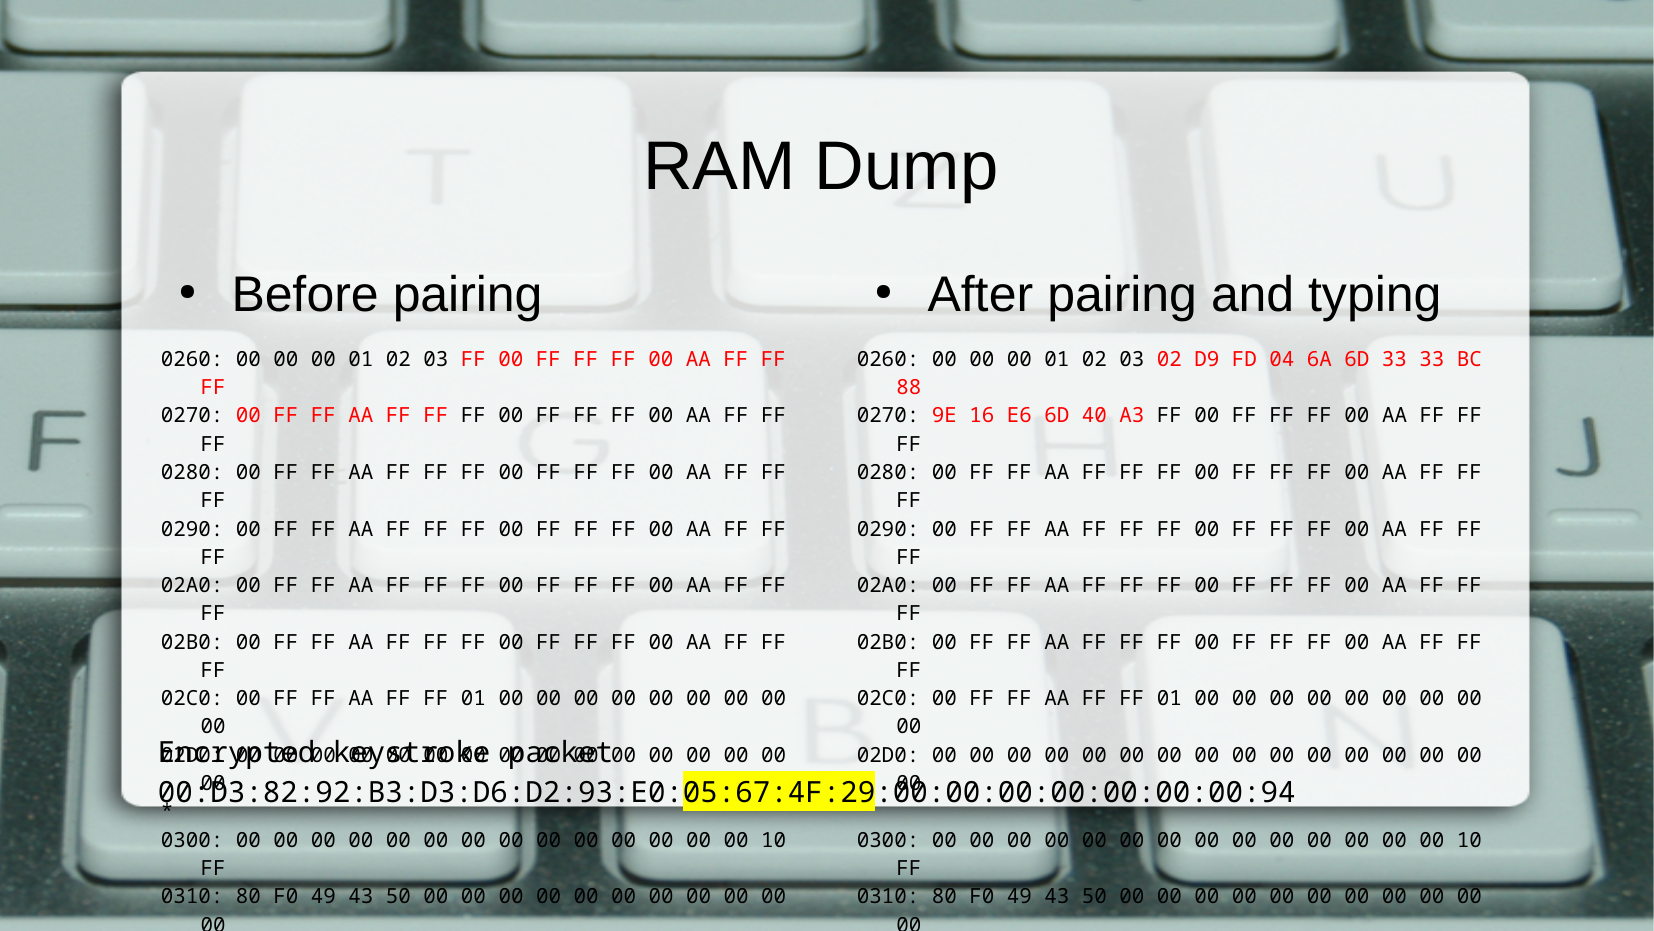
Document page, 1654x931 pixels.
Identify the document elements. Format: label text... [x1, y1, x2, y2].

text_box Encrypted keystroke packet 00:D3:82:92:B3:D3:D6:D2:93:E0:05:67:4F:29:00:00:00:00:00:00:00:94 [129, 723, 1293, 798]
list Before pairing 0260: 00 00 00 01 02 03 FF 00 FF FF FF 00 AA FF FF FF 0270: 00 FF FF AA FF FF FF 00 FF FF FF 00 AA FF FF FF 0280: 00 FF FF AA FF FF FF 00 FF FF FF 00 AA FF FF FF 0290: 00 FF FF AA FF FF FF 00 FF FF FF 00 AA FF FF FF 02A0: 00 FF FF AA FF FF FF 00 FF FF FF 00 AA FF FF FF 02B0: 00 FF FF AA FF FF FF 00 FF FF FF 00 AA FF FF FF 02C0: 00 FF FF AA FF FF 01 00 00 00 00 00 00 00 00 00 02D0: 00 00 00 00 00 00 00 00 00 00 00 00 00 00 00 00 * 0300: 00 00 00 00 00 00 00 00 00 00 00 00 00 00 10 FF 0310: 80 F0 49 43 50 00 00 00 00 00 00 00 00 00 00 00 0320: 00 00 00 00 00 00 00 00 03 01 01 81 FA 00 FA 00 0330: FF 18 00 1D FF FF FF FF FF 06 83 29 6C 21 01 83 0340: 5D 10 FF C6 C0 00 00 00 61 00 00 00 00 00 00 00 0350: 00 00 00 00 00 00 00 00 00 00 00 00 03 FD 26 92 0360: 04 01 06 06 00 00 00 00 00 00 00 00 00 04 14 1D 0370: 1F 27 28 0D 00 00 00 00 0A 0D 13 26 0E 00 00 00 [147, 265, 811, 723]
picture [0, 0, 1654, 931]
picture [911, 919, 916, 927]
picture [216, 919, 221, 927]
picture [217, 922, 223, 931]
picture [900, 922, 906, 931]
picture [203, 919, 208, 927]
picture [899, 919, 904, 927]
picture [204, 922, 210, 931]
title RAM Dump [135, 88, 1506, 244]
list After pairing and typing 0260: 00 00 00 01 02 03 02 D9 FD 04 6A 6D 33 33 BC 88 0270: 9E 16 E6 6D 40 A3 FF 00 FF FF FF 00 AA FF FF FF 0280: 00 FF FF AA FF FF FF 00 FF FF FF 00 AA FF FF FF 0290: 00 FF FF AA FF FF FF 00 FF FF FF 00 AA FF FF FF 02A0: 00 FF FF AA FF FF FF 00 FF FF FF 00 AA FF FF FF 02B0: 00 FF FF AA FF FF FF 00 FF FF FF 00 AA FF FF FF 02C0: 00 FF FF AA FF FF 01 00 00 00 00 00 00 00 00 00 02D0: 00 00 00 00 00 00 00 00 00 00 00 00 00 00 00 00 * 0300: 00 00 00 00 00 00 00 00 00 00 00 00 00 00 10 FF 0310: 80 F0 49 43 50 00 00 00 00 00 00 00 00 00 00 00 0320: 00 00 00 00 00 00 00 00 03 01 00 81 FA 00 FA 00 0330: 07 00 00 1D 05 FF FF 30 FF 06 83 29 00 00 00 00 0340: 00 10 FF C6 C0 00 00 00 11 00 00 00 00 00 00 00 0350: 00 00 00 00 00 00 00 00 00 00 00 00 00 00 00 00 0360: 00 00 00 00 00 00 00 00 00 00 00 00 00 04 14 1D 0370: 1F 27 28 0D 05 67 4F 29 0A 0D 13 26 0E 00 00 00 [843, 265, 1507, 806]
picture [912, 922, 918, 931]
